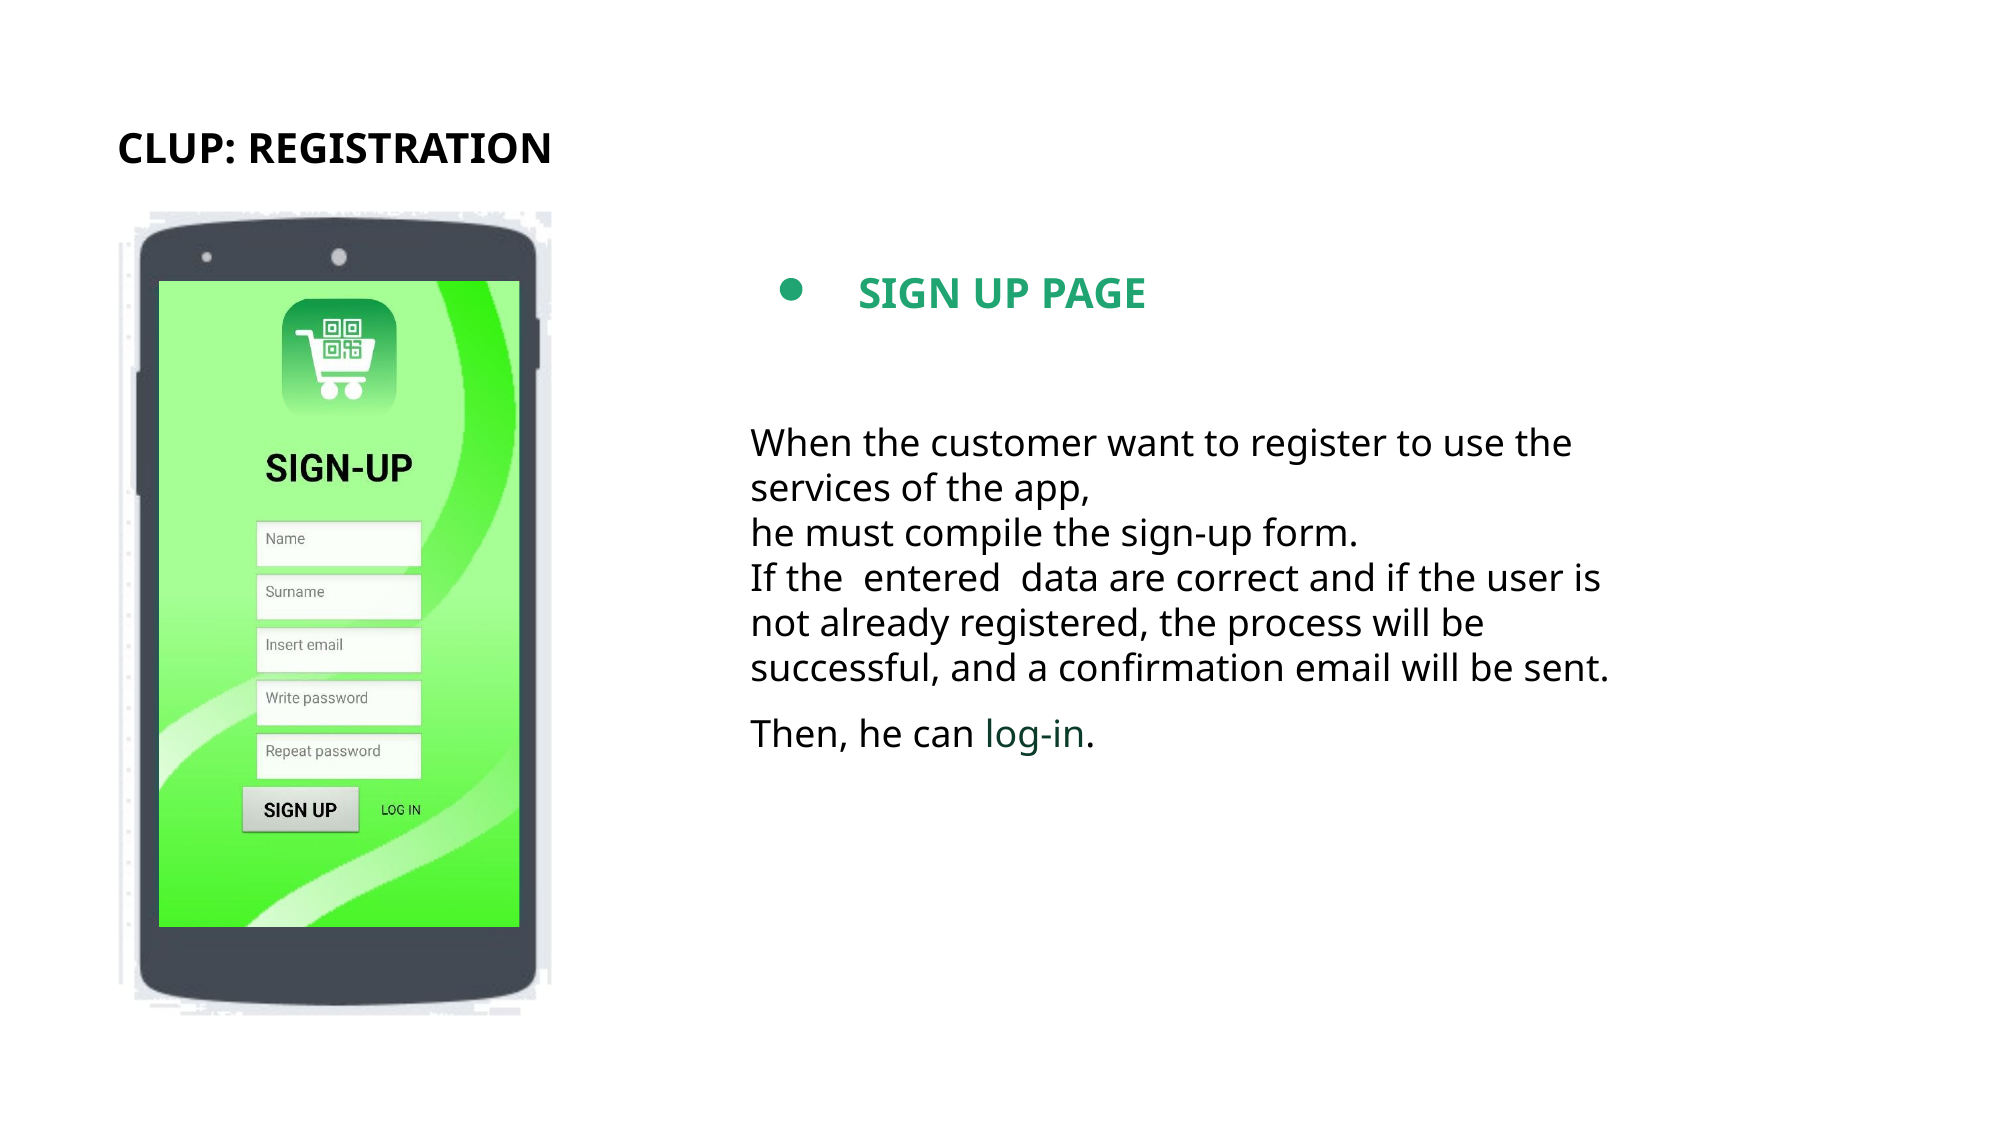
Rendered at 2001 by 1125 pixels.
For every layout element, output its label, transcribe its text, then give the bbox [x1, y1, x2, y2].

picture [83, 181, 593, 1047]
text_box [779, 278, 803, 301]
text_box When the customer want to register to use the services of the app, he must compile the sign-up form. If the entered data are correct and if the user is not already registered, the process will be successful, and a confirmation email will be sent. Then, he can log-in. [735, 411, 1626, 818]
title CLUP: REGISTRATION [102, 118, 1056, 230]
text_box SIGN UP PAGE [843, 264, 1198, 315]
